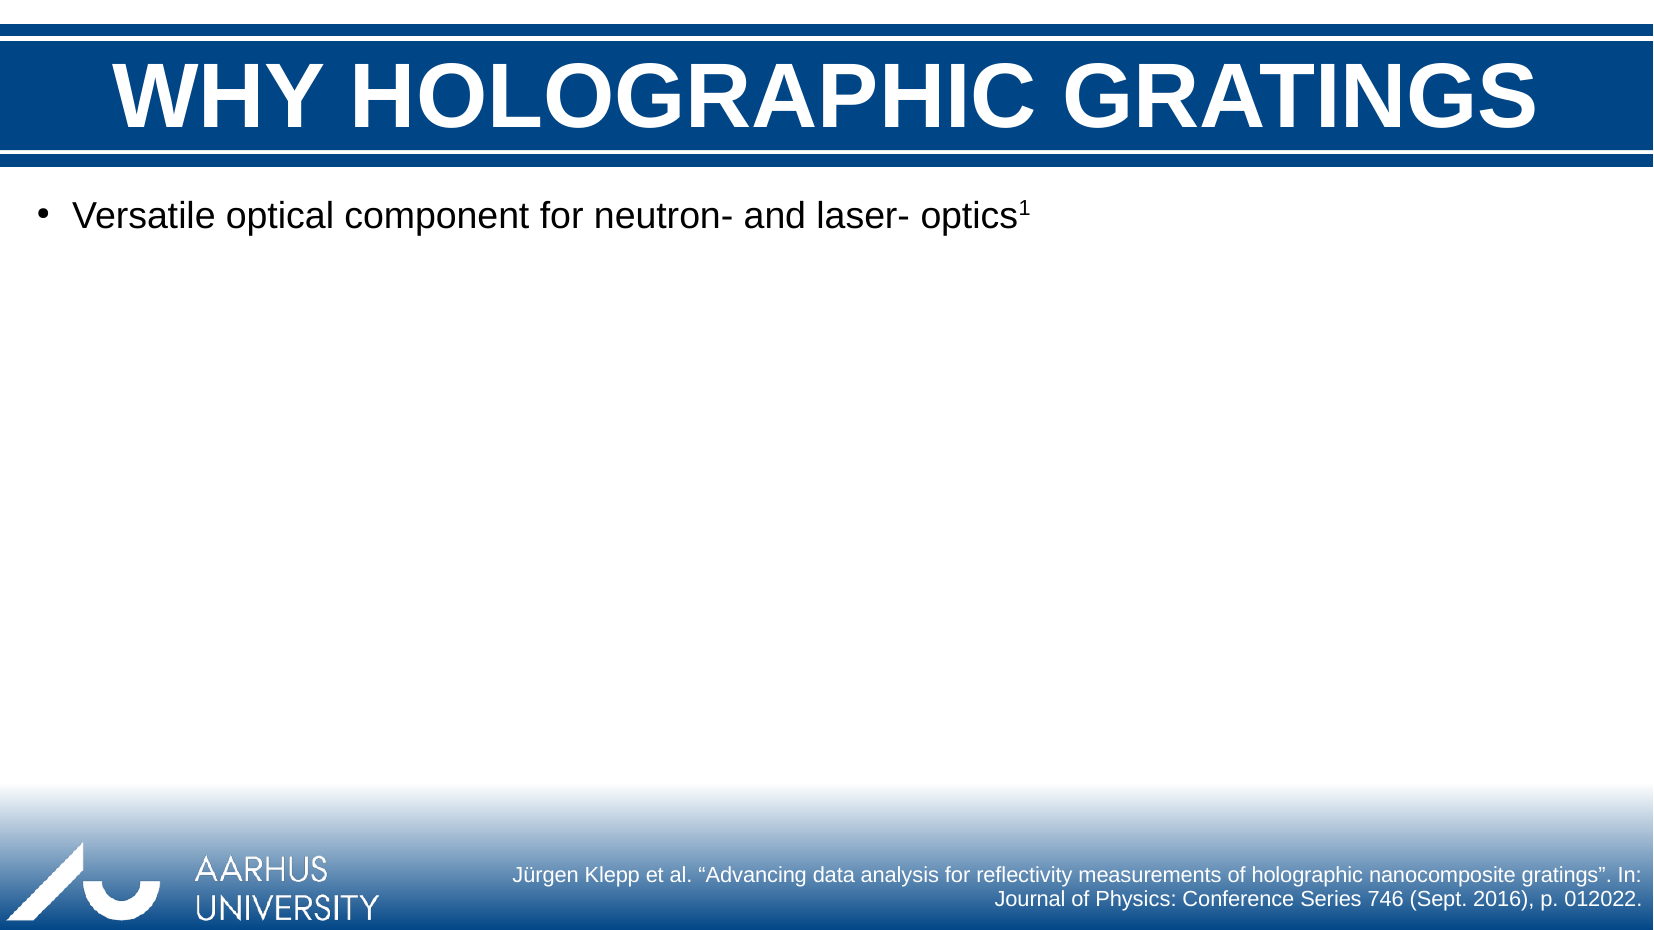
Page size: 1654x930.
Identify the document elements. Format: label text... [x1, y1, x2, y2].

text_box Versatile optical component for neutron- and laser- optics1 [21, 186, 1046, 244]
title WHY HOLOGRAPHIC GRATINGS [0, 41, 1653, 151]
picture [5, 841, 414, 928]
text_box Jürgen Klepp et al. “Advancing data analysis for reflectivity measurements of holographic nanocomposite gratings”. In: Journal of Physics: Conference Series 746 (Sept. 2016), p. 012022. [443, 855, 1653, 930]
